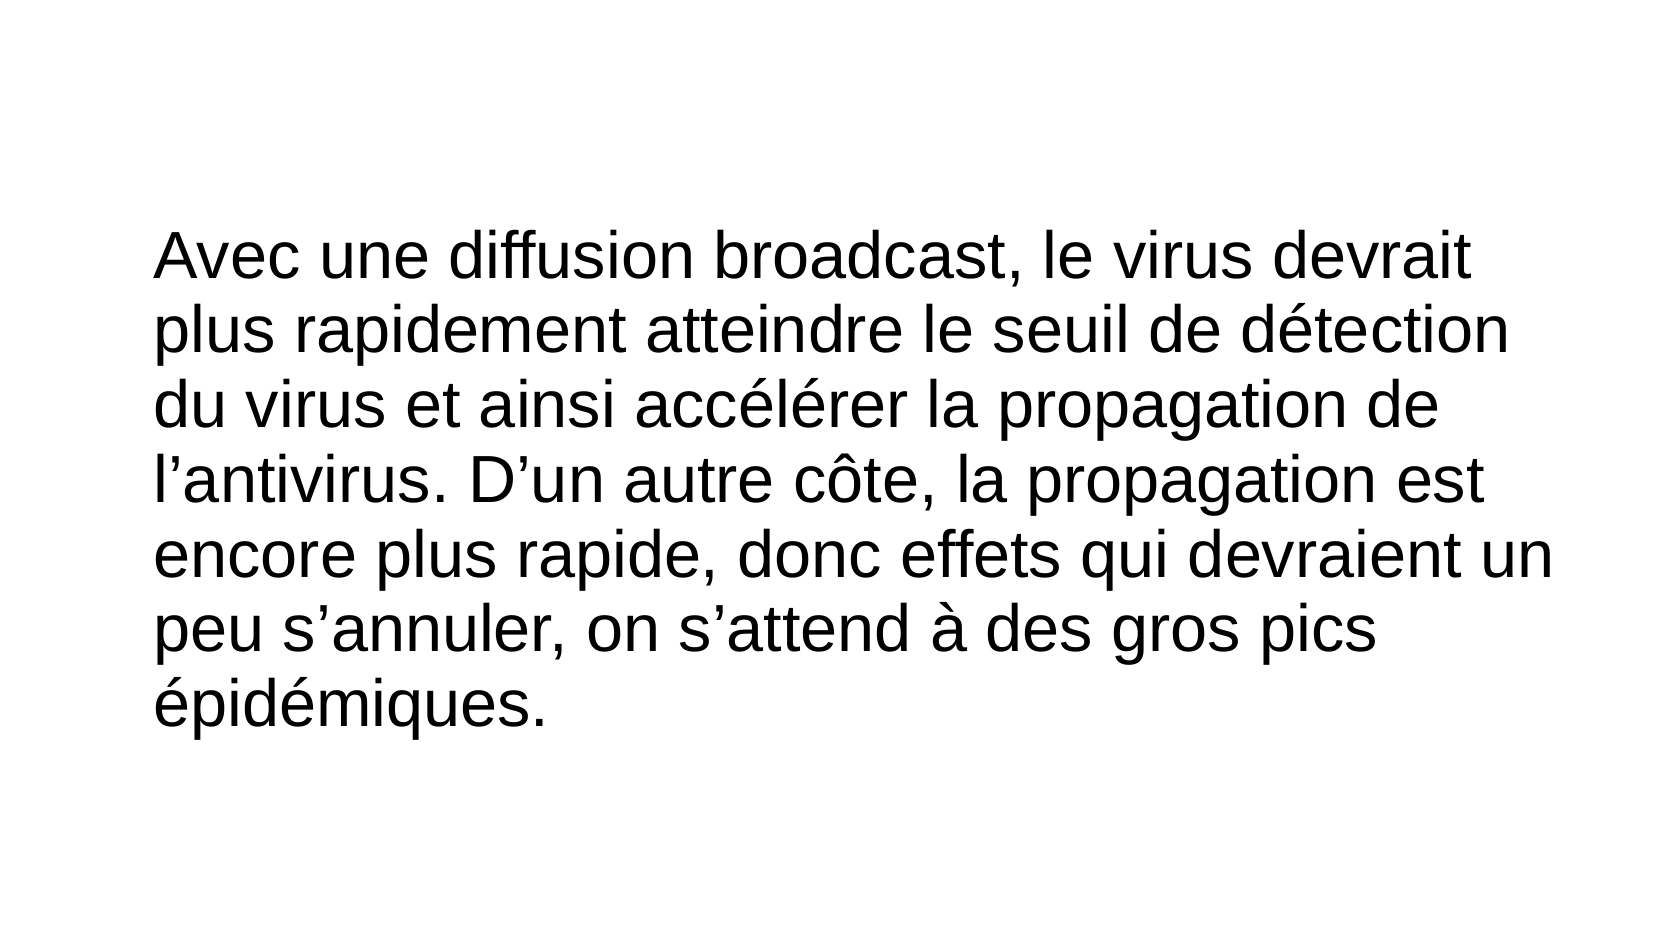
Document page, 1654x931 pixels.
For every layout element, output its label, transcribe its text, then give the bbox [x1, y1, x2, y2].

list Avec une diffusion broadcast, le virus devrait plus rapidement atteindre le seuil de détection du virus et ainsi accélérer la propagation de l’antivirus. D’un autre côte, la propagation est encore plus rapide, donc effets qui devraient un peu s’annuler, on s’attend à des gros pics épidémiques. [82, 217, 1571, 758]
